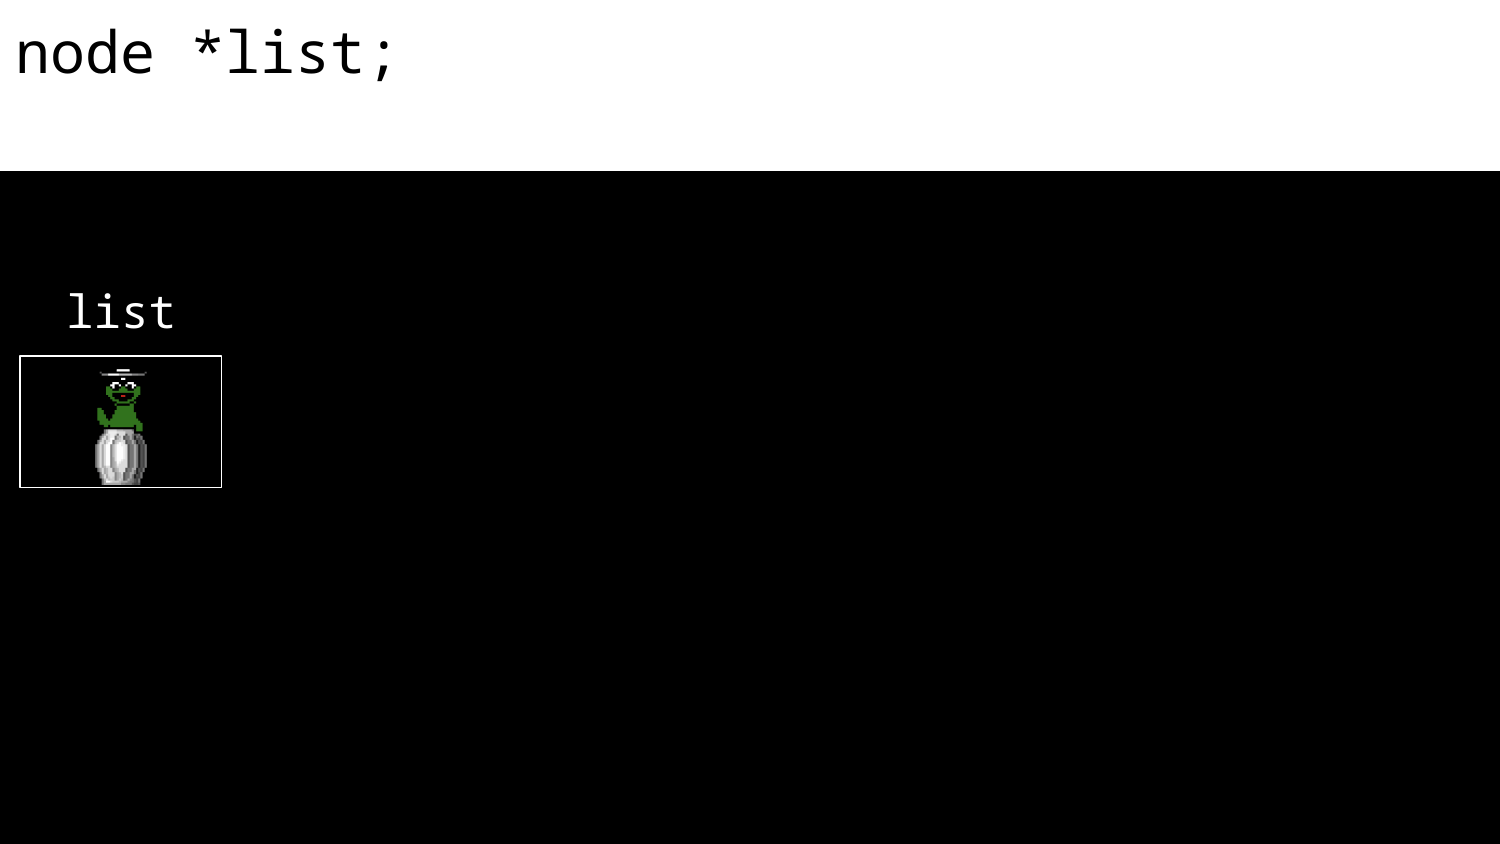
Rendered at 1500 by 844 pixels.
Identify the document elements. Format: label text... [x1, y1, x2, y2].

title node *list; [0, 0, 1500, 171]
text_box list [50, 267, 192, 334]
picture [93, 367, 149, 487]
